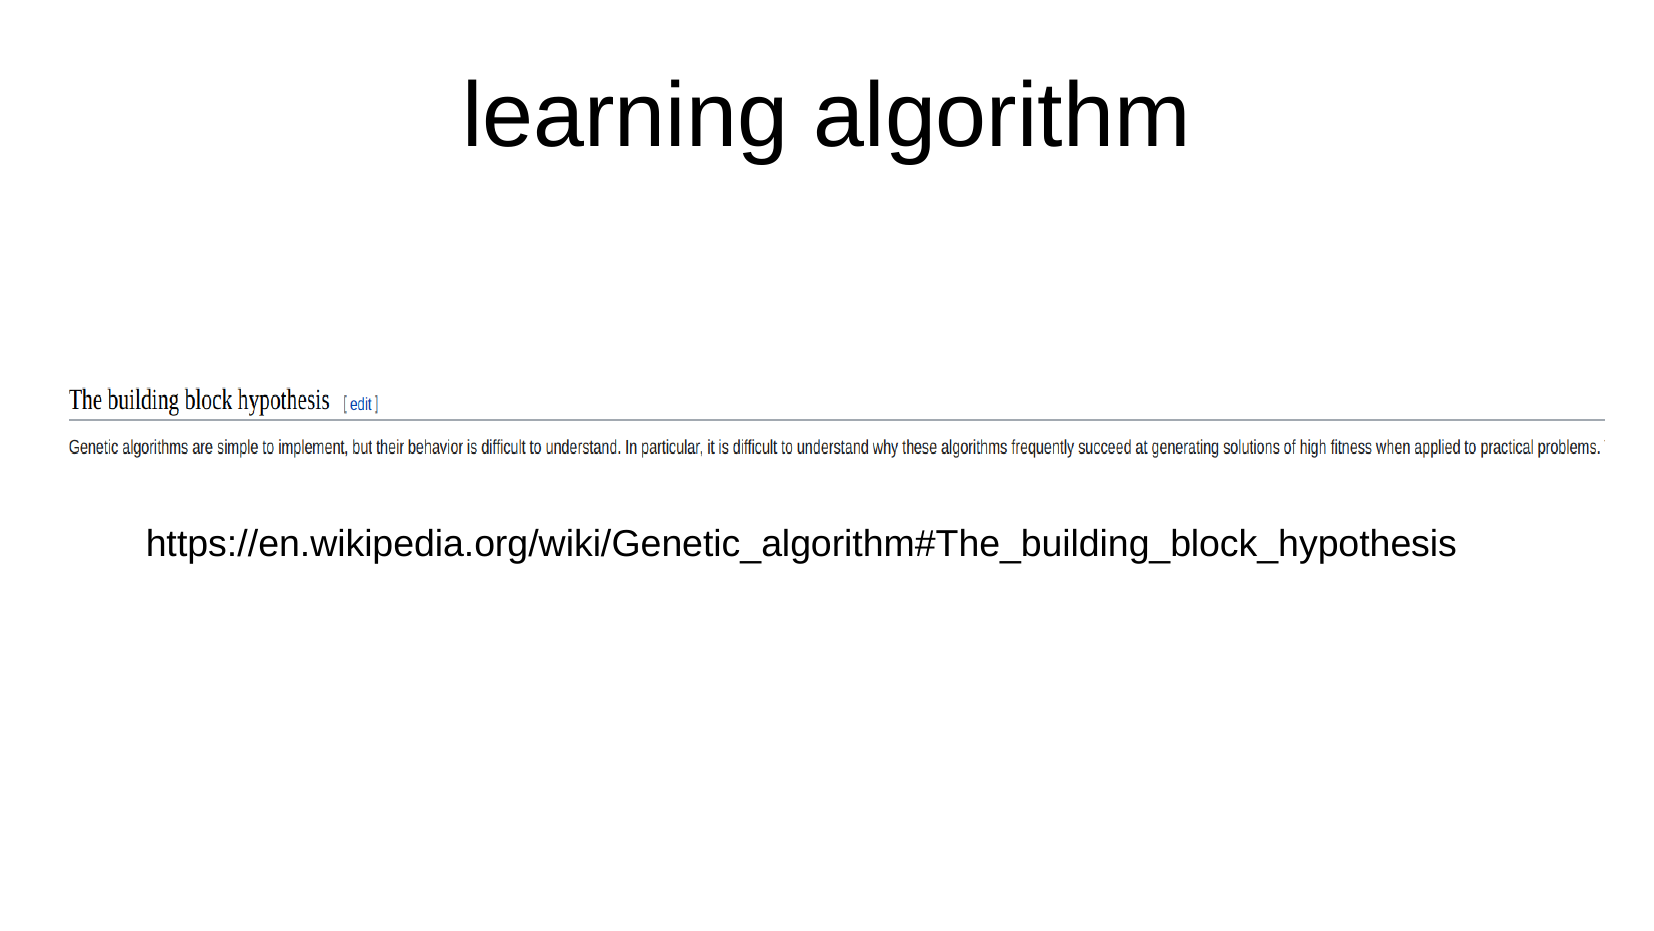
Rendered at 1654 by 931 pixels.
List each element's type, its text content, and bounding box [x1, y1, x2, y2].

picture [60, 380, 1605, 470]
text_box https://en.wikipedia.org/wiki/Genetic_algorithm#The_building_block_hypothesis [130, 514, 1473, 572]
title learning algorithm [82, 37, 1571, 193]
